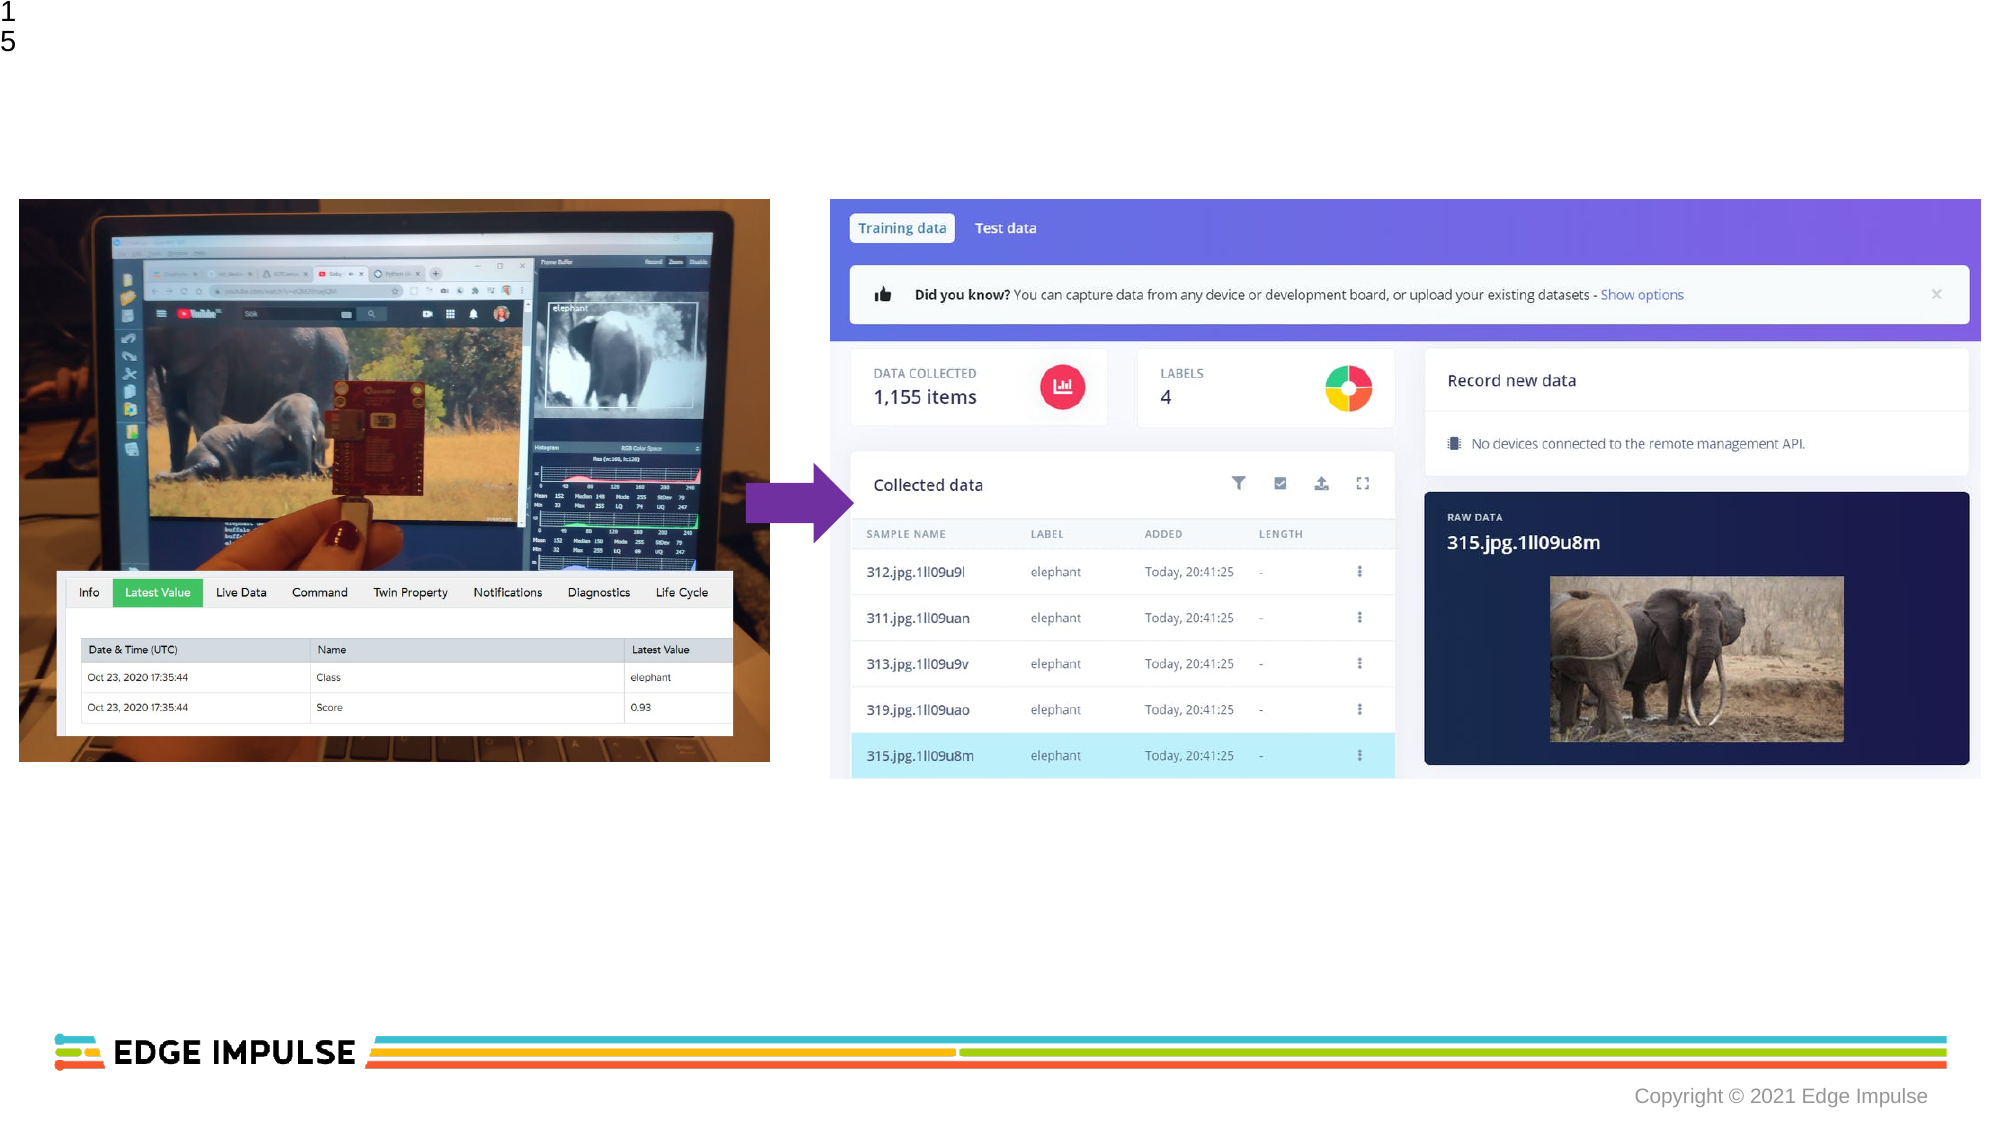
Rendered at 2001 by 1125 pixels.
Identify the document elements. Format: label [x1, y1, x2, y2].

text_box [745, 462, 854, 544]
picture [0, 0, 2000, 1125]
